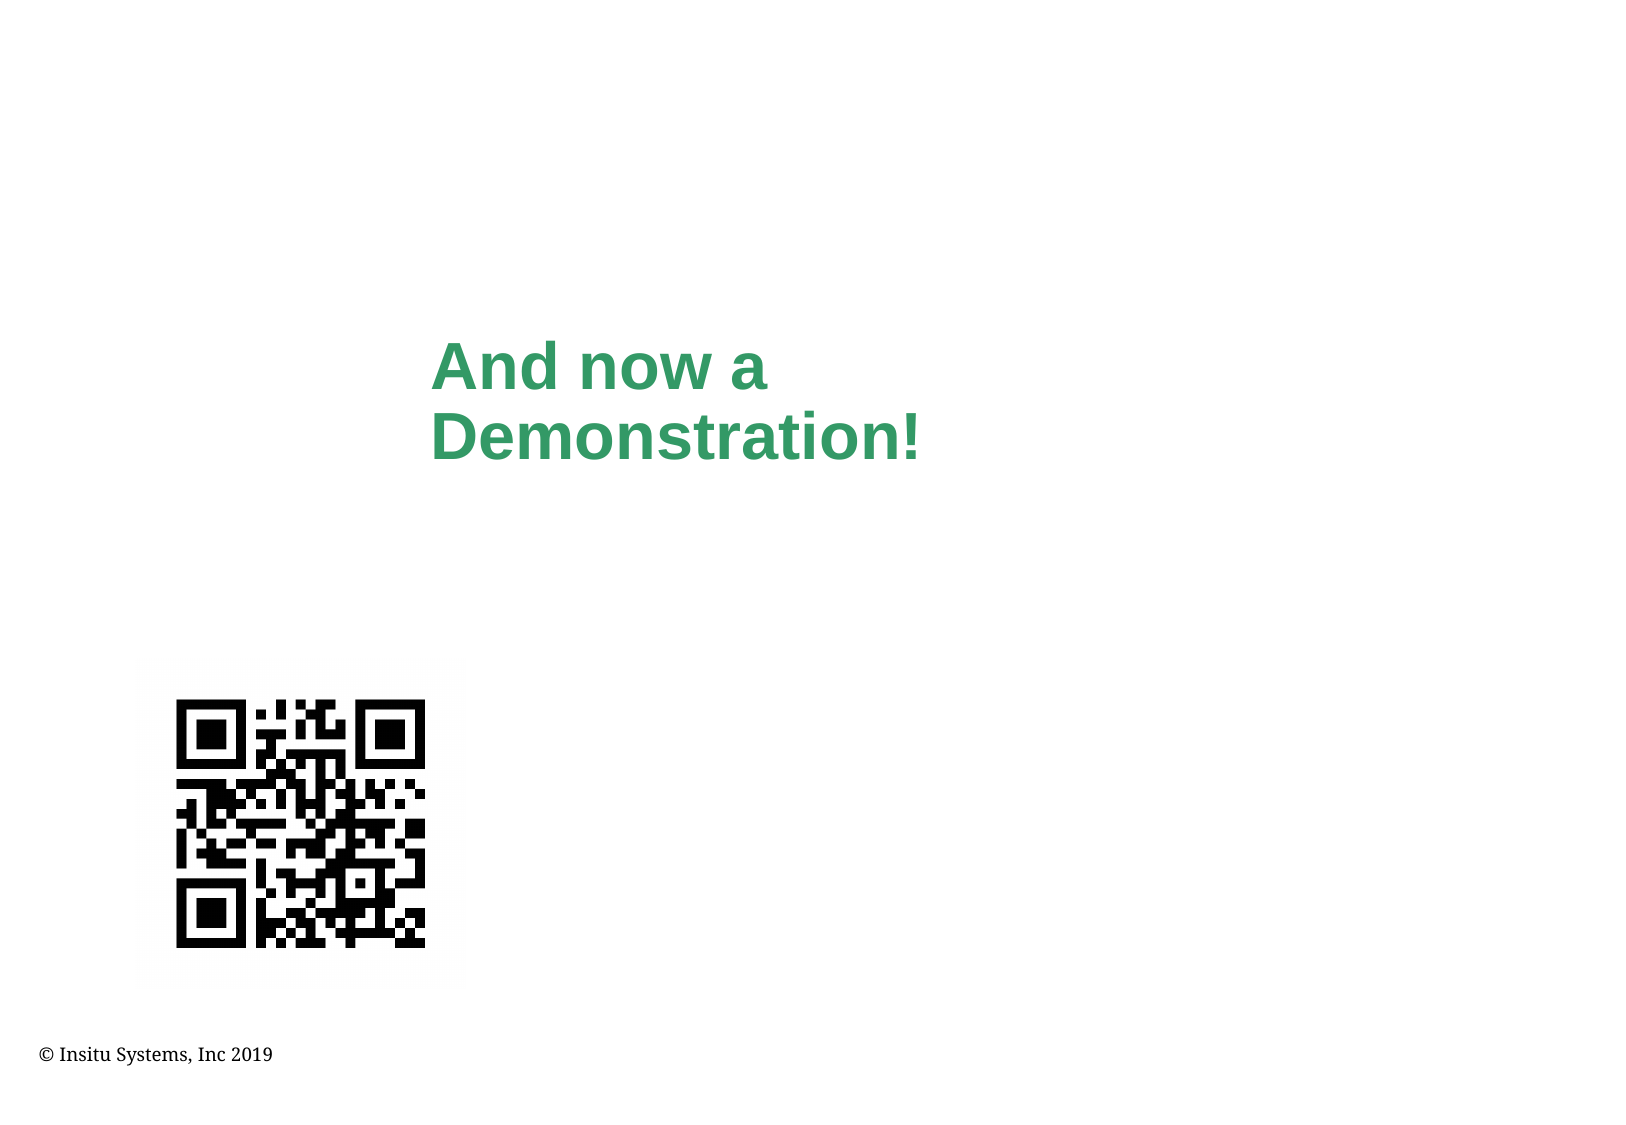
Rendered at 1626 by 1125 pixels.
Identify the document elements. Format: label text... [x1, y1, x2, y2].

picture [135, 658, 466, 989]
title And now a Demonstration! [415, 326, 1082, 552]
